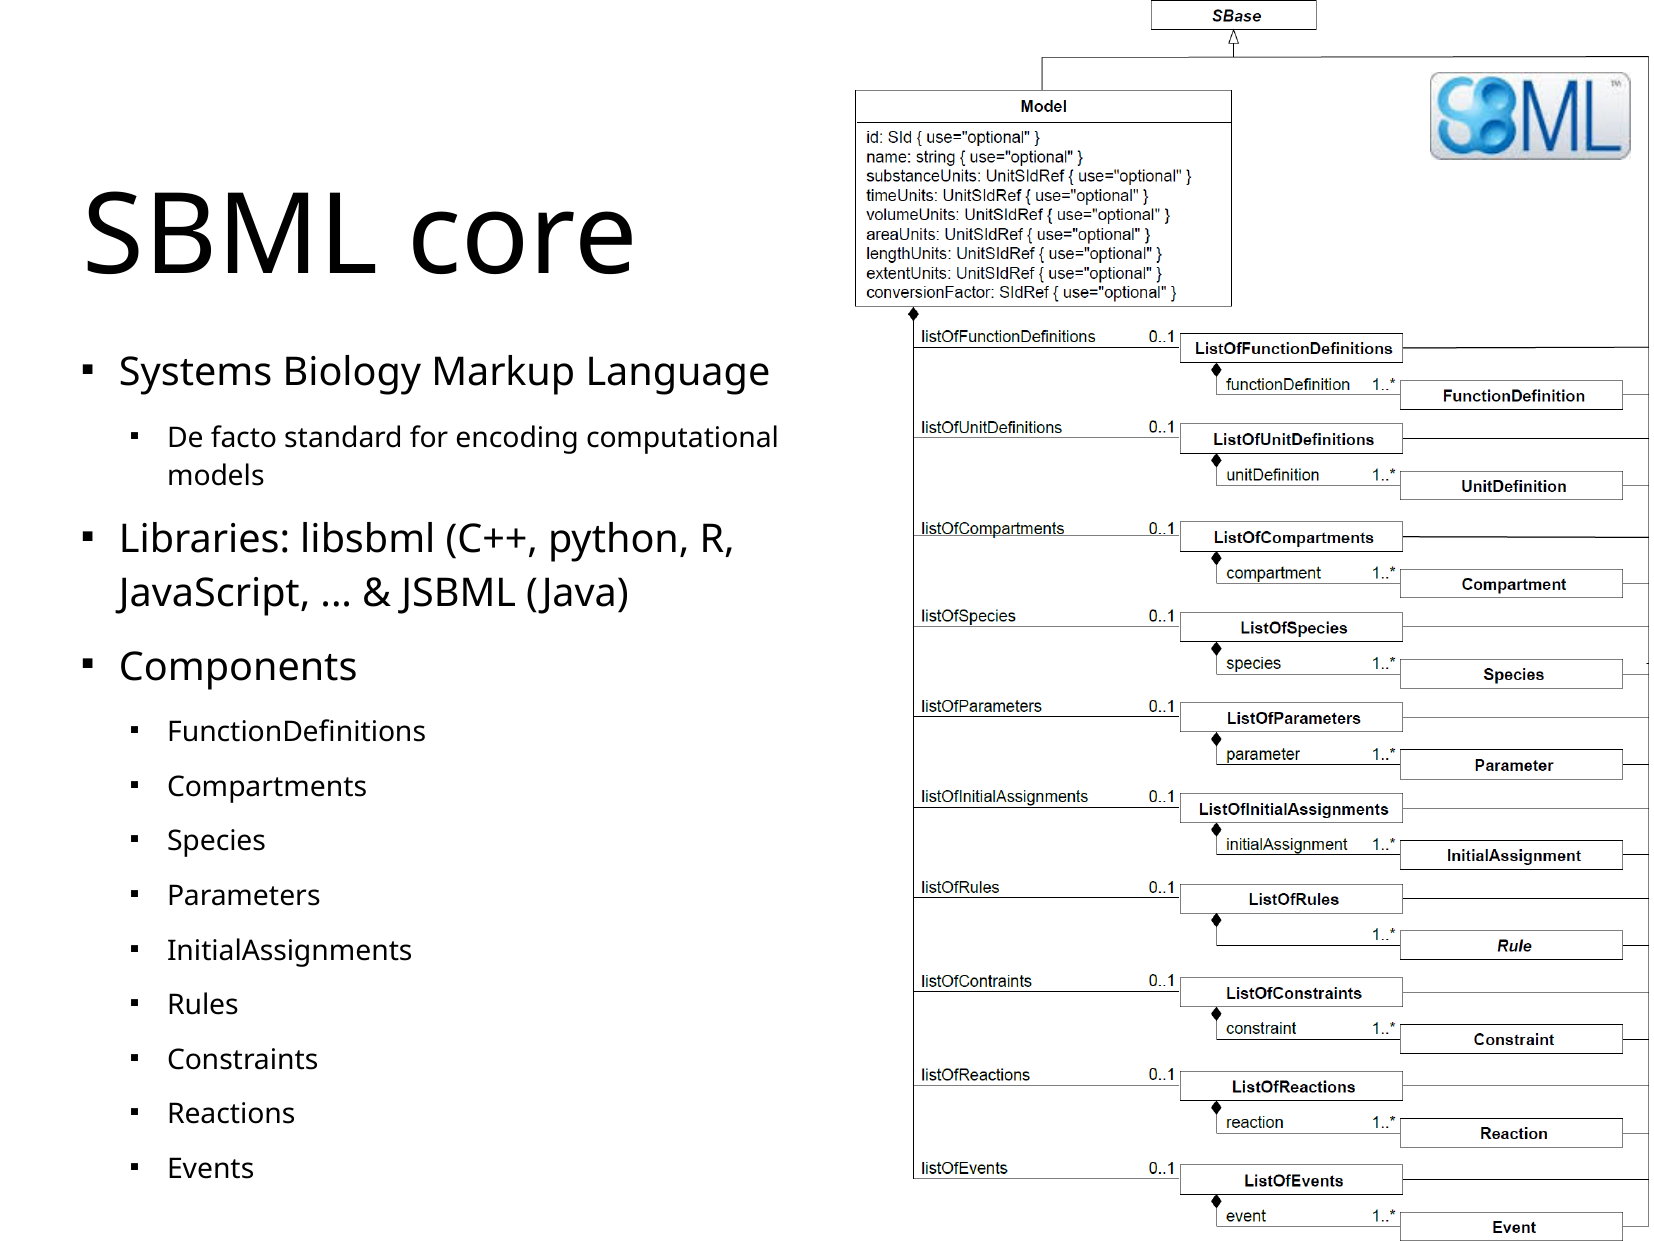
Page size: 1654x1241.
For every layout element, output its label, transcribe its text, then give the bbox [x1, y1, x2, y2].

picture [855, 0, 1649, 1241]
list Systems Biology Markup Language De facto standard for encoding computational models Libraries: libsbml (C++, python, R, JavaScript, ... & JSBML (Java) Components FunctionDefinitions Compartments Species Parameters InitialAssignments Rules Constraints Reactions Events [70, 343, 841, 1189]
title SBML core [82, 126, 855, 334]
